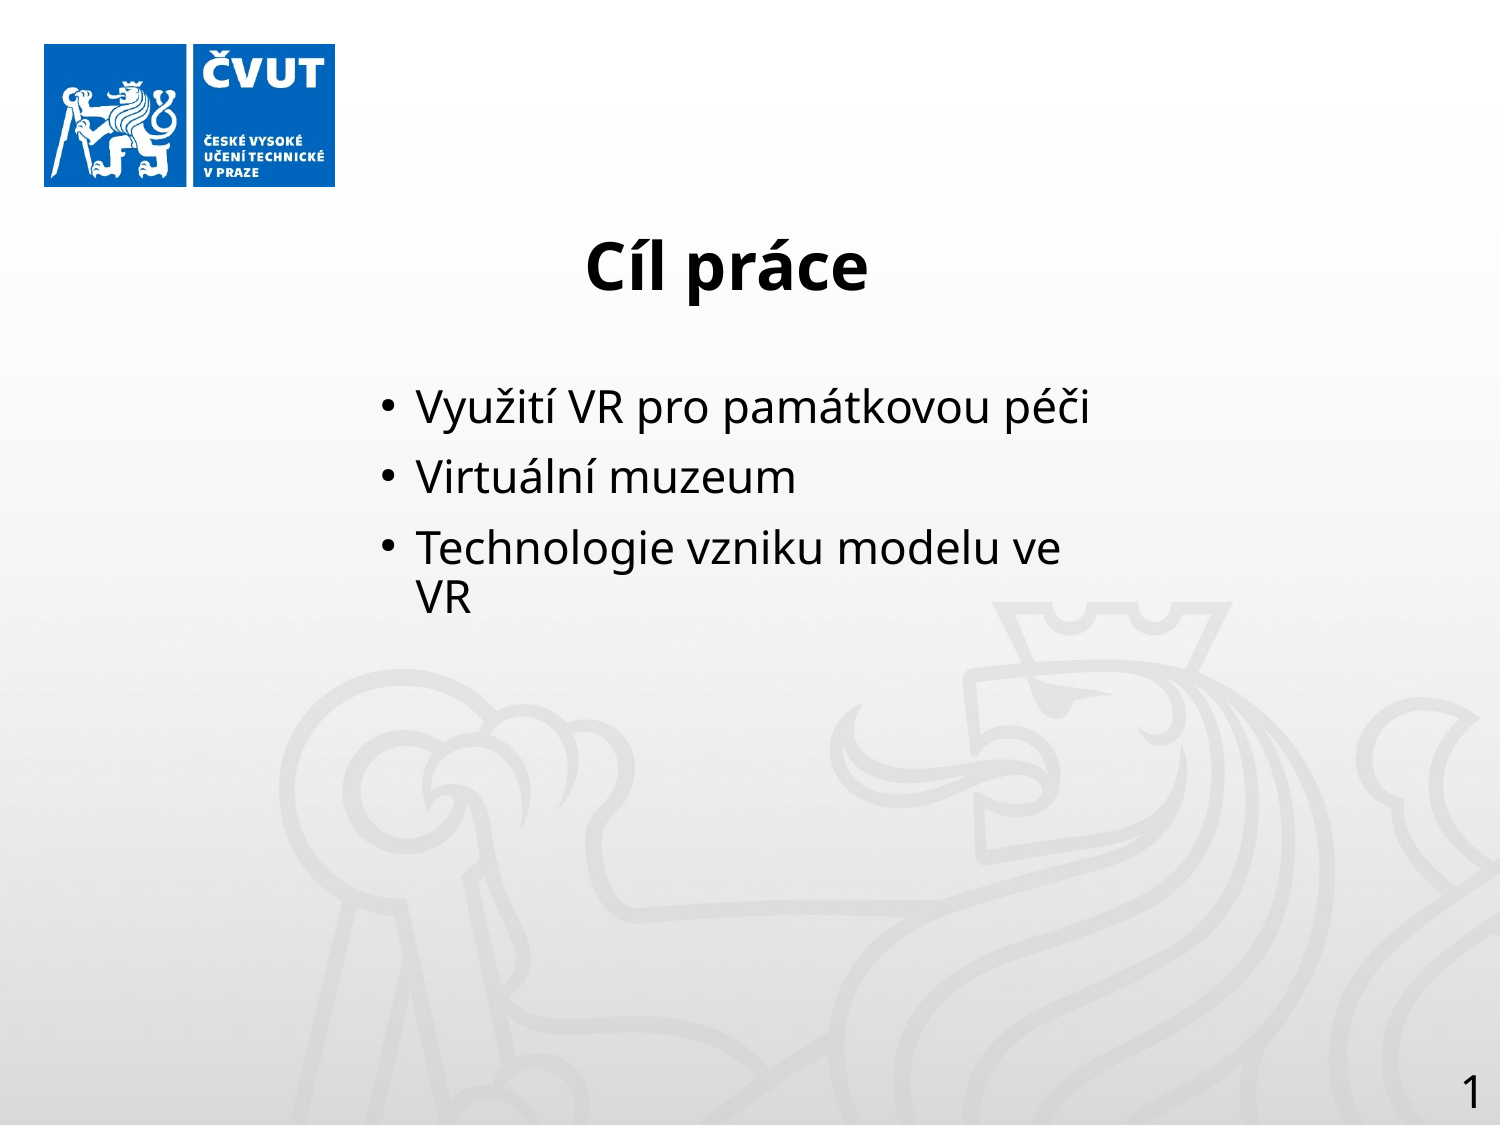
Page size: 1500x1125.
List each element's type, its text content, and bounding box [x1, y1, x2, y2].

title Cíl práce [570, 224, 931, 346]
subtitle Využití VR pro památkovou péči Virtuální muzeum Technologie vzniku modelu ve VR [380, 384, 1120, 601]
picture [0, 0, 1500, 1125]
text_box 1 [1444, 1055, 1500, 1125]
